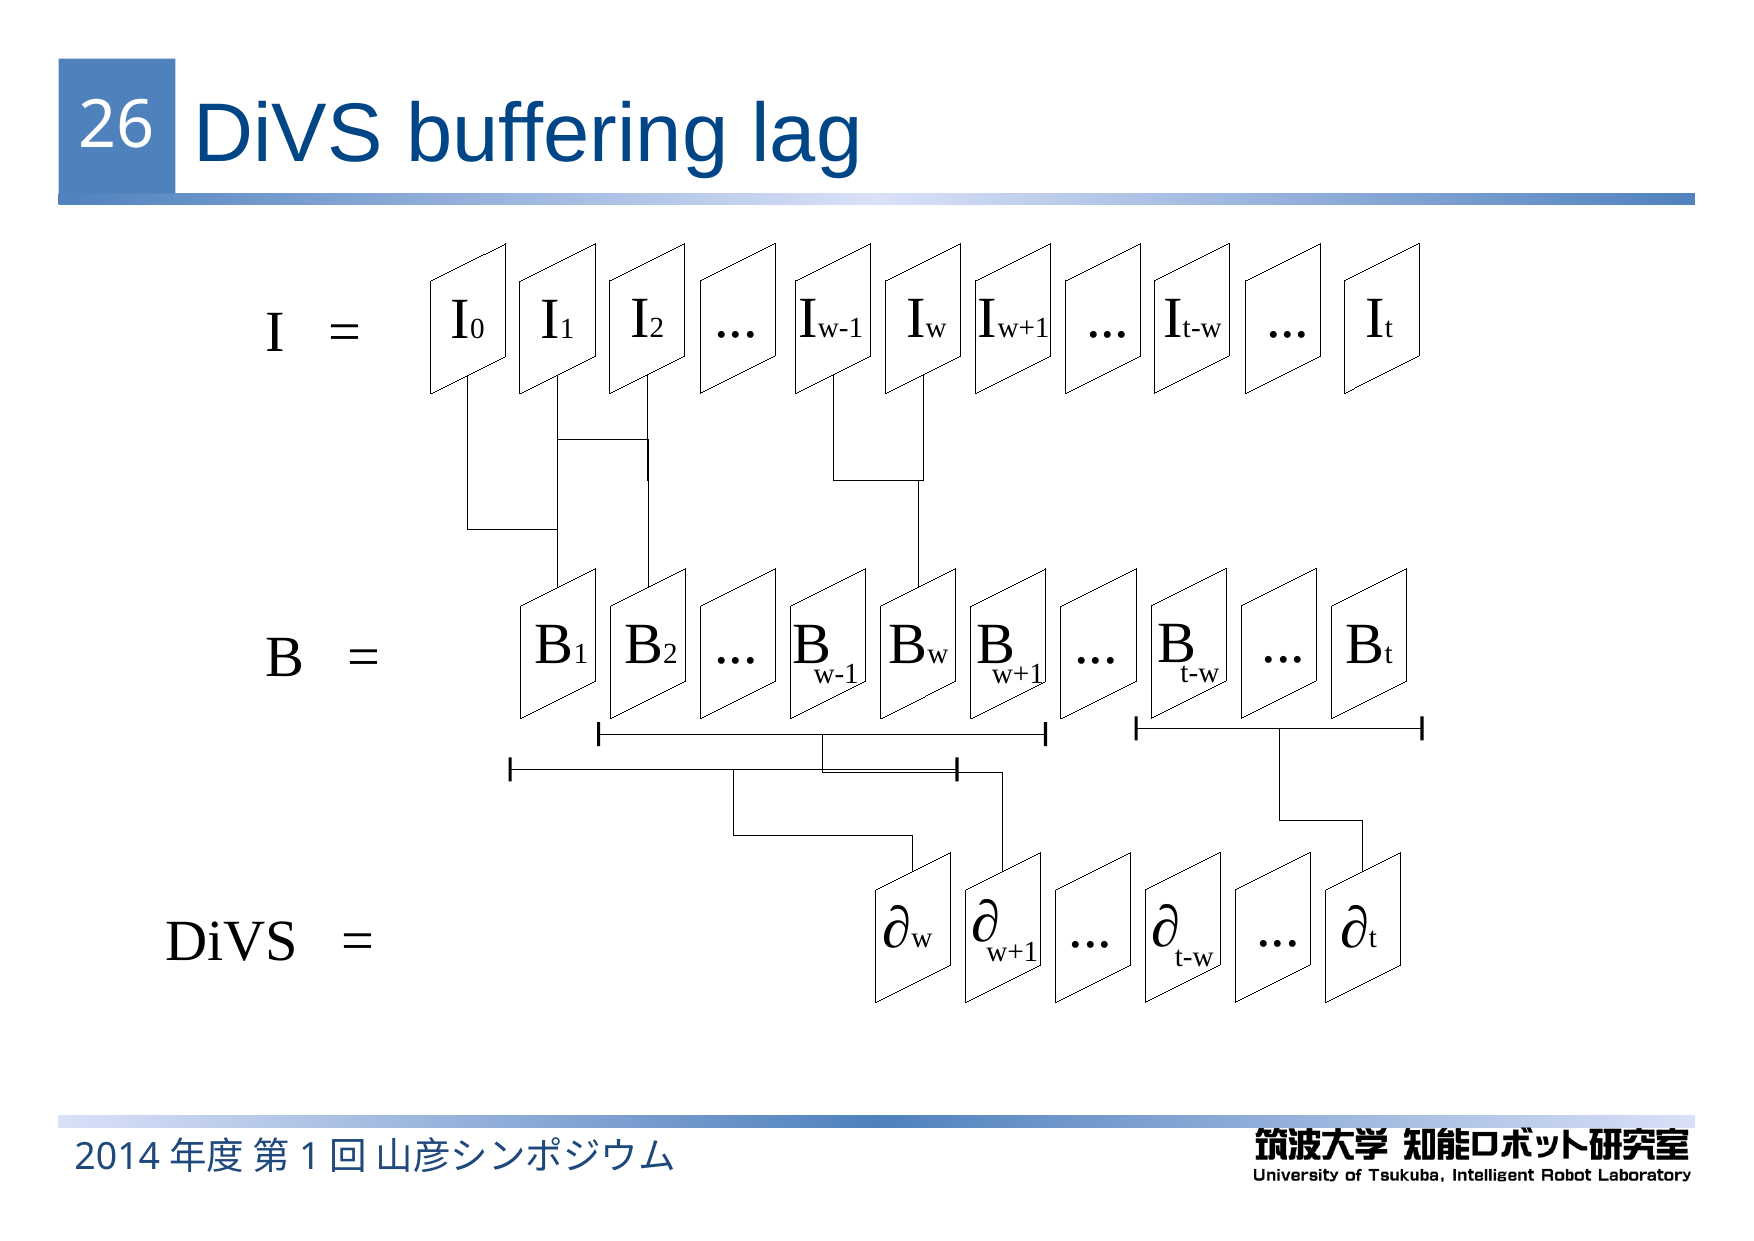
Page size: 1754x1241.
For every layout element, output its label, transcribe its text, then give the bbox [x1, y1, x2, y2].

text_box [970, 684, 1013, 719]
text_box [609, 243, 685, 394]
text_box B = [250, 617, 410, 697]
text_box [1067, 568, 1137, 683]
text_box [526, 568, 596, 603]
text_box B2 [609, 603, 693, 684]
text_box w+1 [977, 649, 1060, 698]
text_box [880, 684, 950, 719]
text_box [1150, 852, 1221, 887]
text_box [616, 568, 686, 603]
text_box [1065, 243, 1141, 394]
text_box ∂w [867, 888, 948, 968]
text_box w-1 [798, 649, 875, 698]
text_box I1 [525, 279, 590, 359]
text_box B [1142, 603, 1231, 683]
text_box [1159, 243, 1230, 278]
title DiVS buffering lag [193, 61, 1651, 205]
text_box It [1350, 278, 1414, 359]
text_box [977, 568, 1046, 603]
text_box B [777, 603, 880, 684]
text_box [519, 243, 596, 394]
text_box [1331, 684, 1401, 719]
text_box [1055, 968, 1125, 1003]
picture [1252, 1127, 1691, 1182]
text_box [790, 684, 832, 719]
text_box I = [250, 292, 391, 372]
text_box [981, 243, 1051, 278]
text_box ∂ [1136, 887, 1226, 968]
text_box ... [1064, 603, 1133, 684]
text_box It-w [1148, 278, 1245, 359]
text_box ... [1251, 278, 1325, 359]
text_box [1325, 968, 1395, 1003]
text_box [1145, 968, 1188, 1003]
text_box [1059, 852, 1131, 967]
text_box [796, 568, 866, 603]
text_box ... [1071, 278, 1145, 359]
text_box [875, 968, 945, 1003]
text_box [1241, 568, 1317, 719]
text_box Iw-1 [783, 278, 879, 359]
text_box [1344, 243, 1420, 394]
text_box [1235, 852, 1311, 1003]
text_box [520, 684, 590, 719]
text_box B [962, 603, 1064, 684]
text_box [430, 243, 506, 394]
text_box [981, 852, 1041, 882]
text_box ... [1054, 888, 1128, 968]
text_box B1 [519, 603, 604, 684]
text_box [610, 684, 680, 719]
text_box [700, 359, 769, 394]
text_box t-w [1160, 933, 1229, 981]
text_box ... [1241, 887, 1315, 968]
text_box ∂ [956, 882, 1059, 962]
text_box w+1 [971, 927, 1054, 976]
text_box ... [1247, 603, 1321, 683]
text_box [1060, 684, 1131, 719]
text_box Iw+1 [963, 278, 1066, 359]
text_box [1156, 568, 1227, 603]
text_box I2 [615, 278, 680, 359]
text_box [886, 568, 956, 603]
text_box [801, 243, 871, 278]
text_box I0 [435, 279, 500, 359]
text_box [1245, 243, 1321, 394]
text_box [705, 243, 776, 357]
text_box Bt [1331, 603, 1420, 684]
text_box [885, 243, 961, 394]
text_box [965, 962, 1019, 1003]
text_box [706, 568, 776, 683]
text_box Iw [891, 278, 963, 359]
text_box ∂t [1325, 888, 1414, 968]
text_box [700, 684, 770, 719]
text_box [1337, 568, 1407, 603]
text_box ... [699, 603, 773, 684]
text_box [879, 852, 951, 967]
text_box Bw [880, 603, 962, 684]
text_box DiVS = [150, 901, 405, 981]
text_box [795, 359, 865, 394]
text_box [1151, 683, 1194, 719]
text_box ... [699, 278, 773, 359]
text_box [1329, 852, 1401, 888]
text_box [975, 359, 1045, 394]
text_box [1154, 359, 1223, 394]
text_box t-w [1165, 649, 1235, 697]
